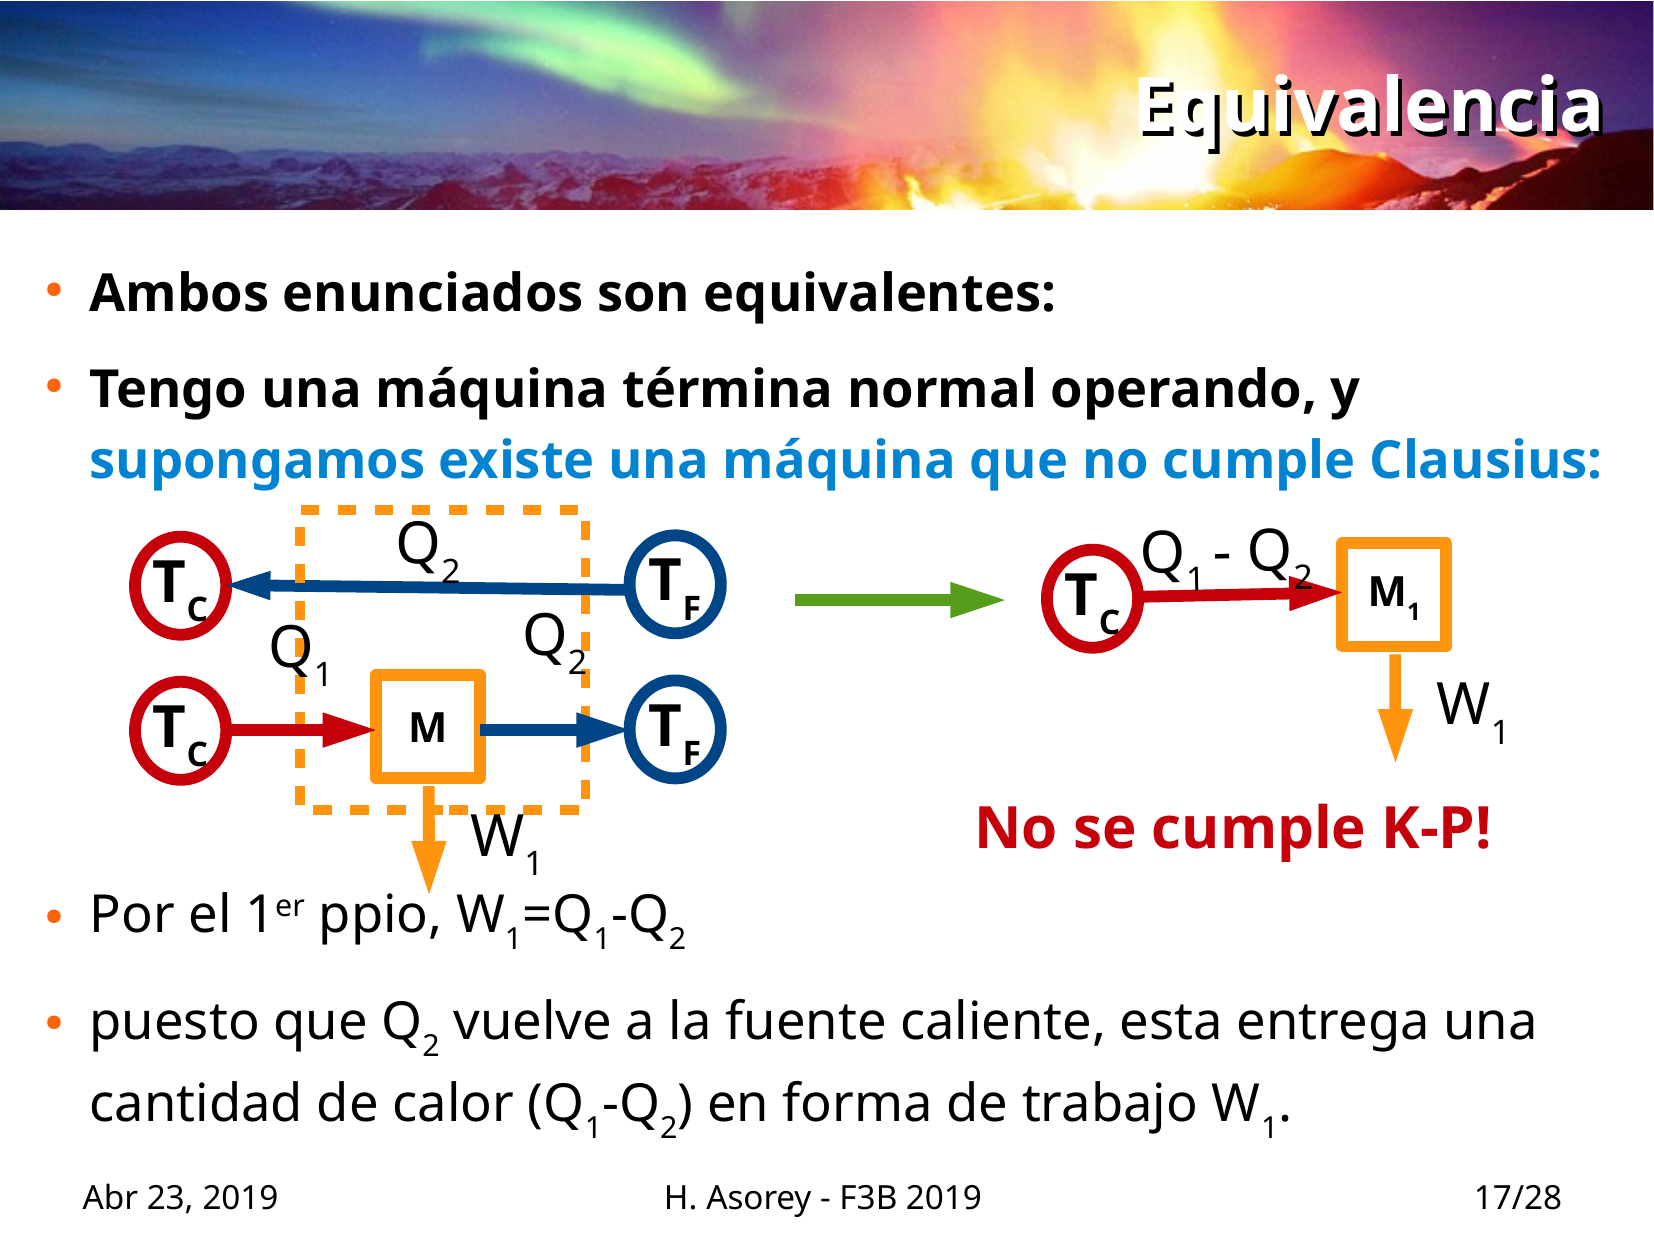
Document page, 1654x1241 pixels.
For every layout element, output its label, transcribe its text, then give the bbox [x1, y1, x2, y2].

text_box TC [1046, 549, 1138, 648]
text_box W1 [1453, 814, 1463, 826]
text_box TF [629, 680, 721, 779]
text_box TC [135, 681, 226, 780]
picture [0, 1, 1654, 210]
list Ambos enunciados son equivalentes: Tengo una máquina términa normal operando, y supongamos existe una máquina que no cumple Clausius: Por el 1er ppio, W1=Q1-Q2 puesto que Q2 vuelve a la fuente caliente, esta entrega una cantidad de calor (Q1-Q2) en forma de trabajo W1. [30, 255, 1636, 1156]
text_box TF [629, 535, 721, 634]
text_box TC [135, 536, 227, 635]
title Equivalencia [45, 15, 1606, 191]
text_box M1 [1342, 543, 1447, 647]
text_box W1 [442, 787, 571, 971]
text_box No se cumple K-P! [960, 779, 1453, 866]
text_box W1 [1409, 655, 1538, 839]
text_box M [375, 675, 480, 779]
